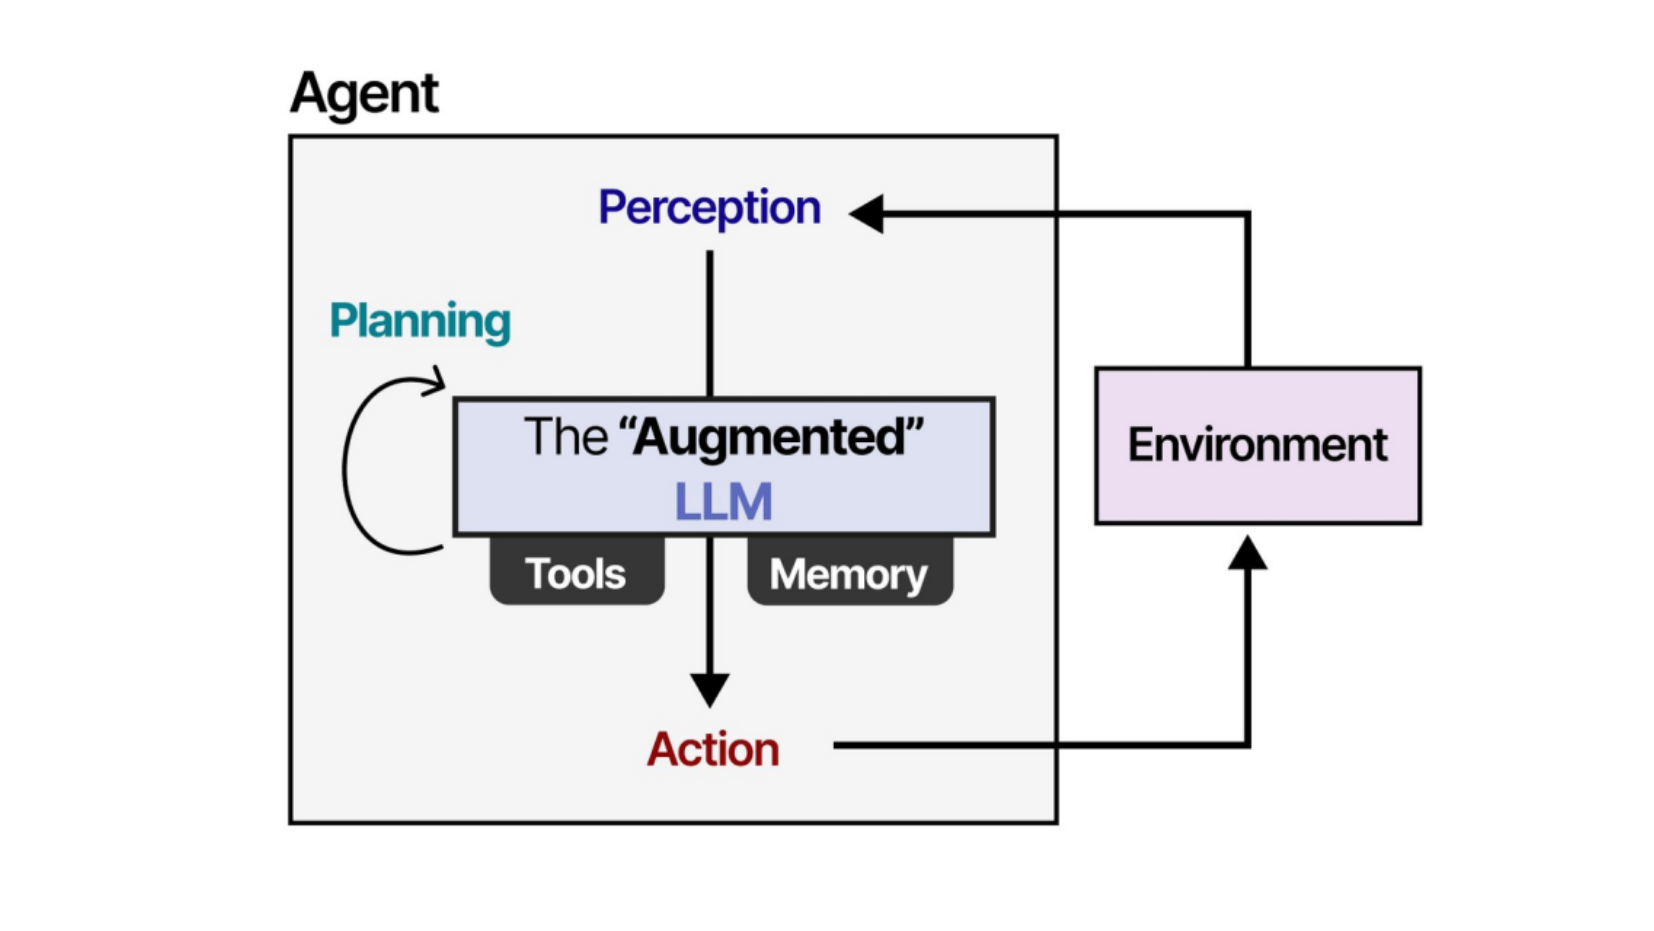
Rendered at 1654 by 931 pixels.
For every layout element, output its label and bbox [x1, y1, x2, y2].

picture [224, 1, 1438, 931]
